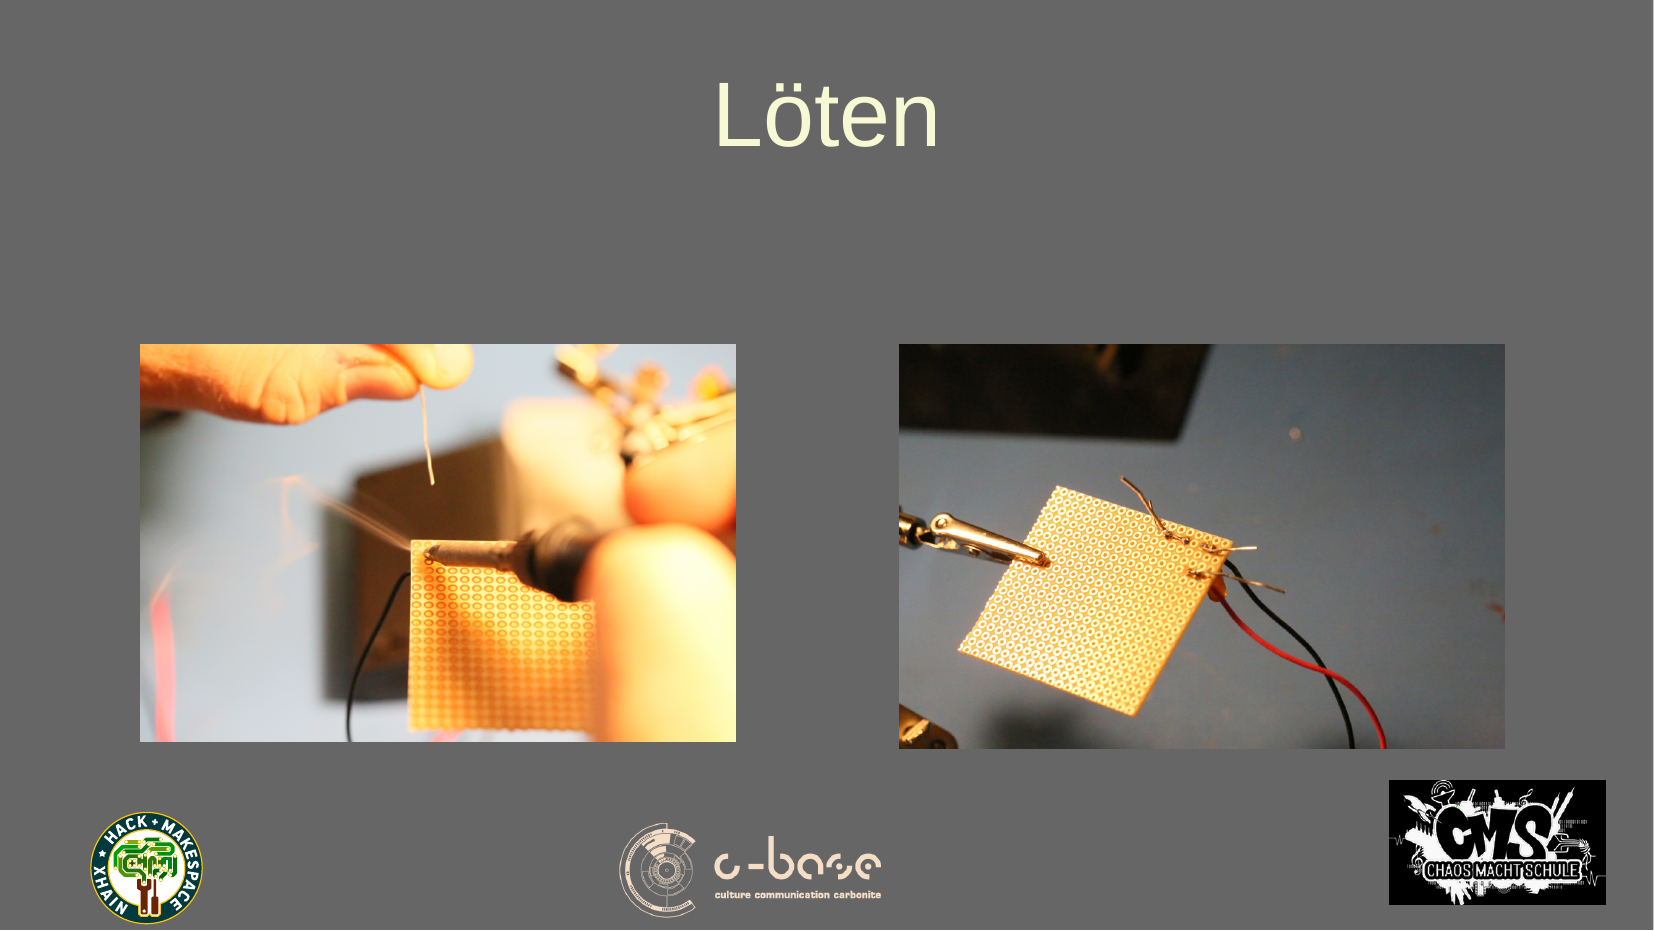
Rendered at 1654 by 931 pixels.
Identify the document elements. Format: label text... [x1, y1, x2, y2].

picture [1389, 780, 1606, 905]
picture [899, 344, 1505, 749]
picture [140, 344, 736, 742]
picture [609, 809, 897, 931]
title Löten [82, 37, 1571, 193]
